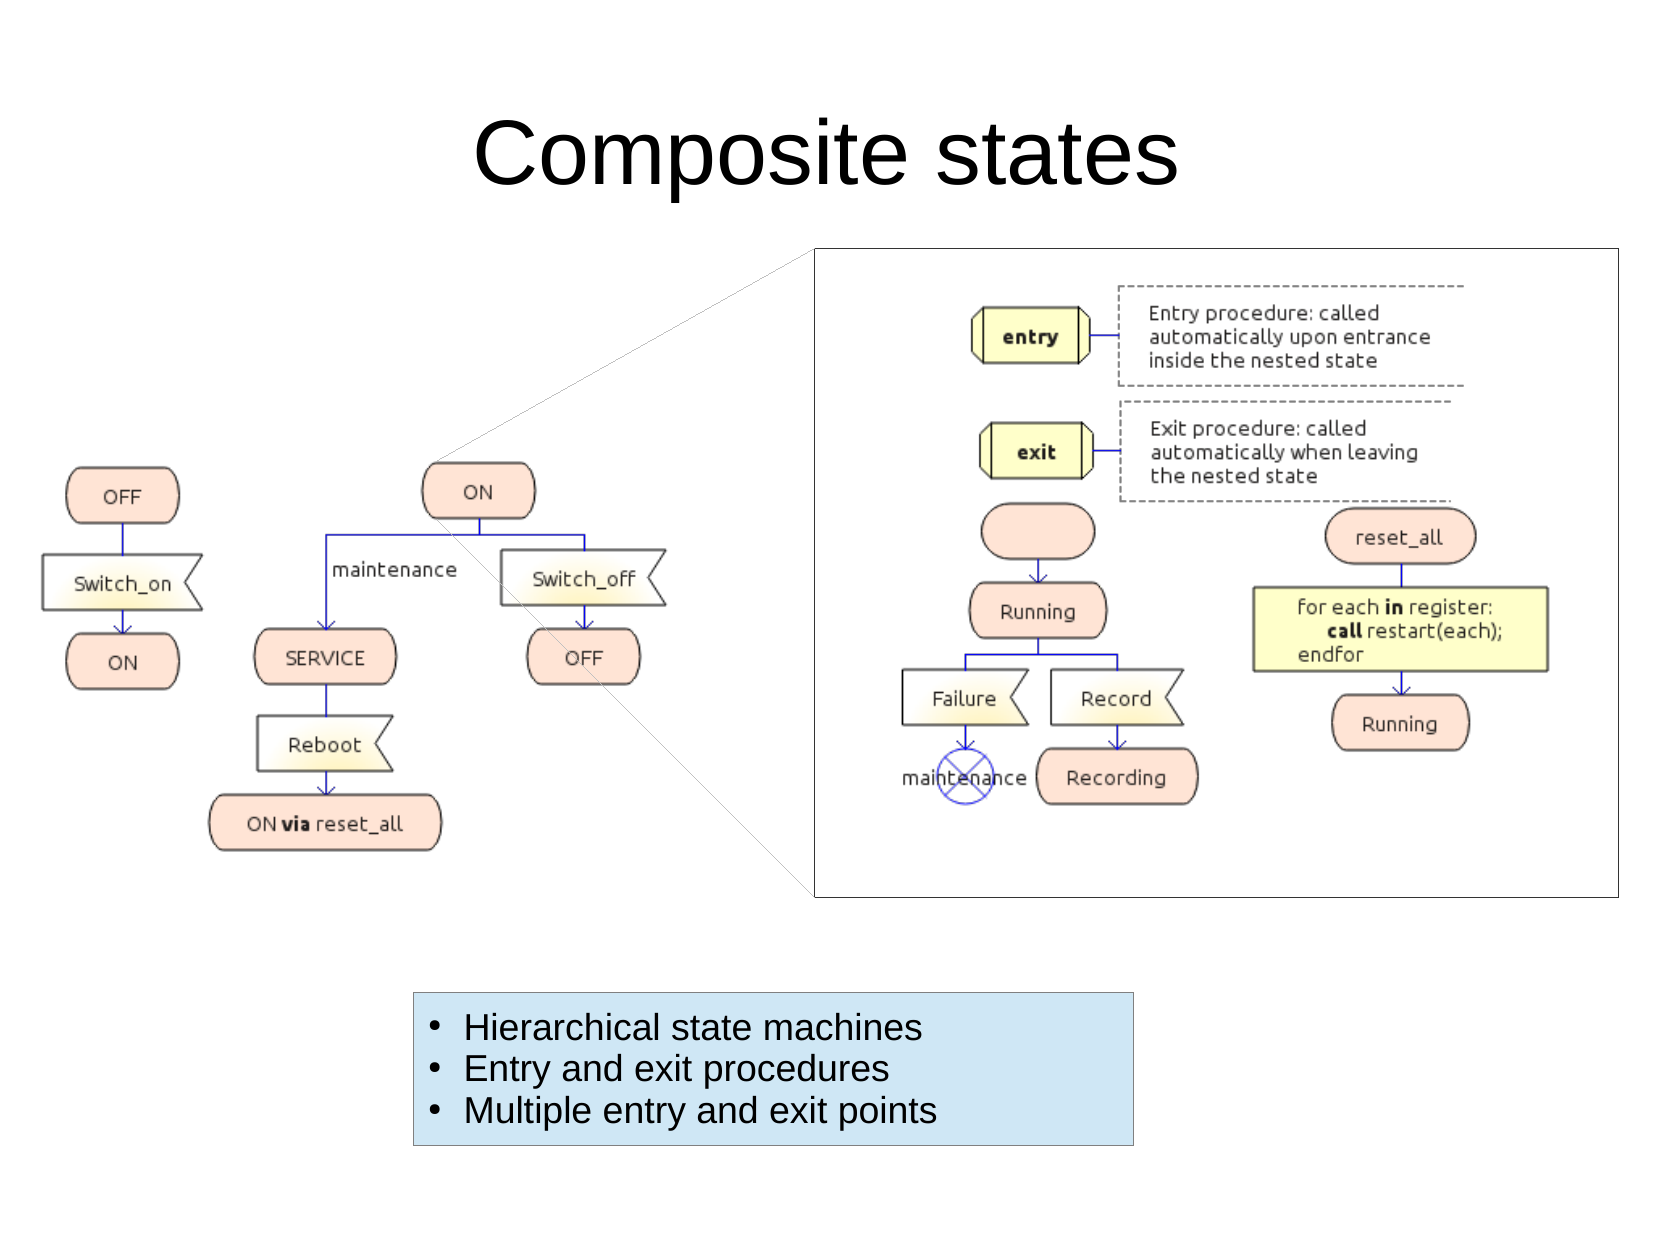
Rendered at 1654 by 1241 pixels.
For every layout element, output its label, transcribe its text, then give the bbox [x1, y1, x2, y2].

title Composite states [82, 49, 1571, 257]
picture [818, 262, 1619, 839]
text_box Hierarchical state machines Entry and exit procedures Multiple entry and exit points [413, 992, 1134, 1146]
title Composite states [815, 249, 1571, 257]
picture [14, 438, 697, 875]
